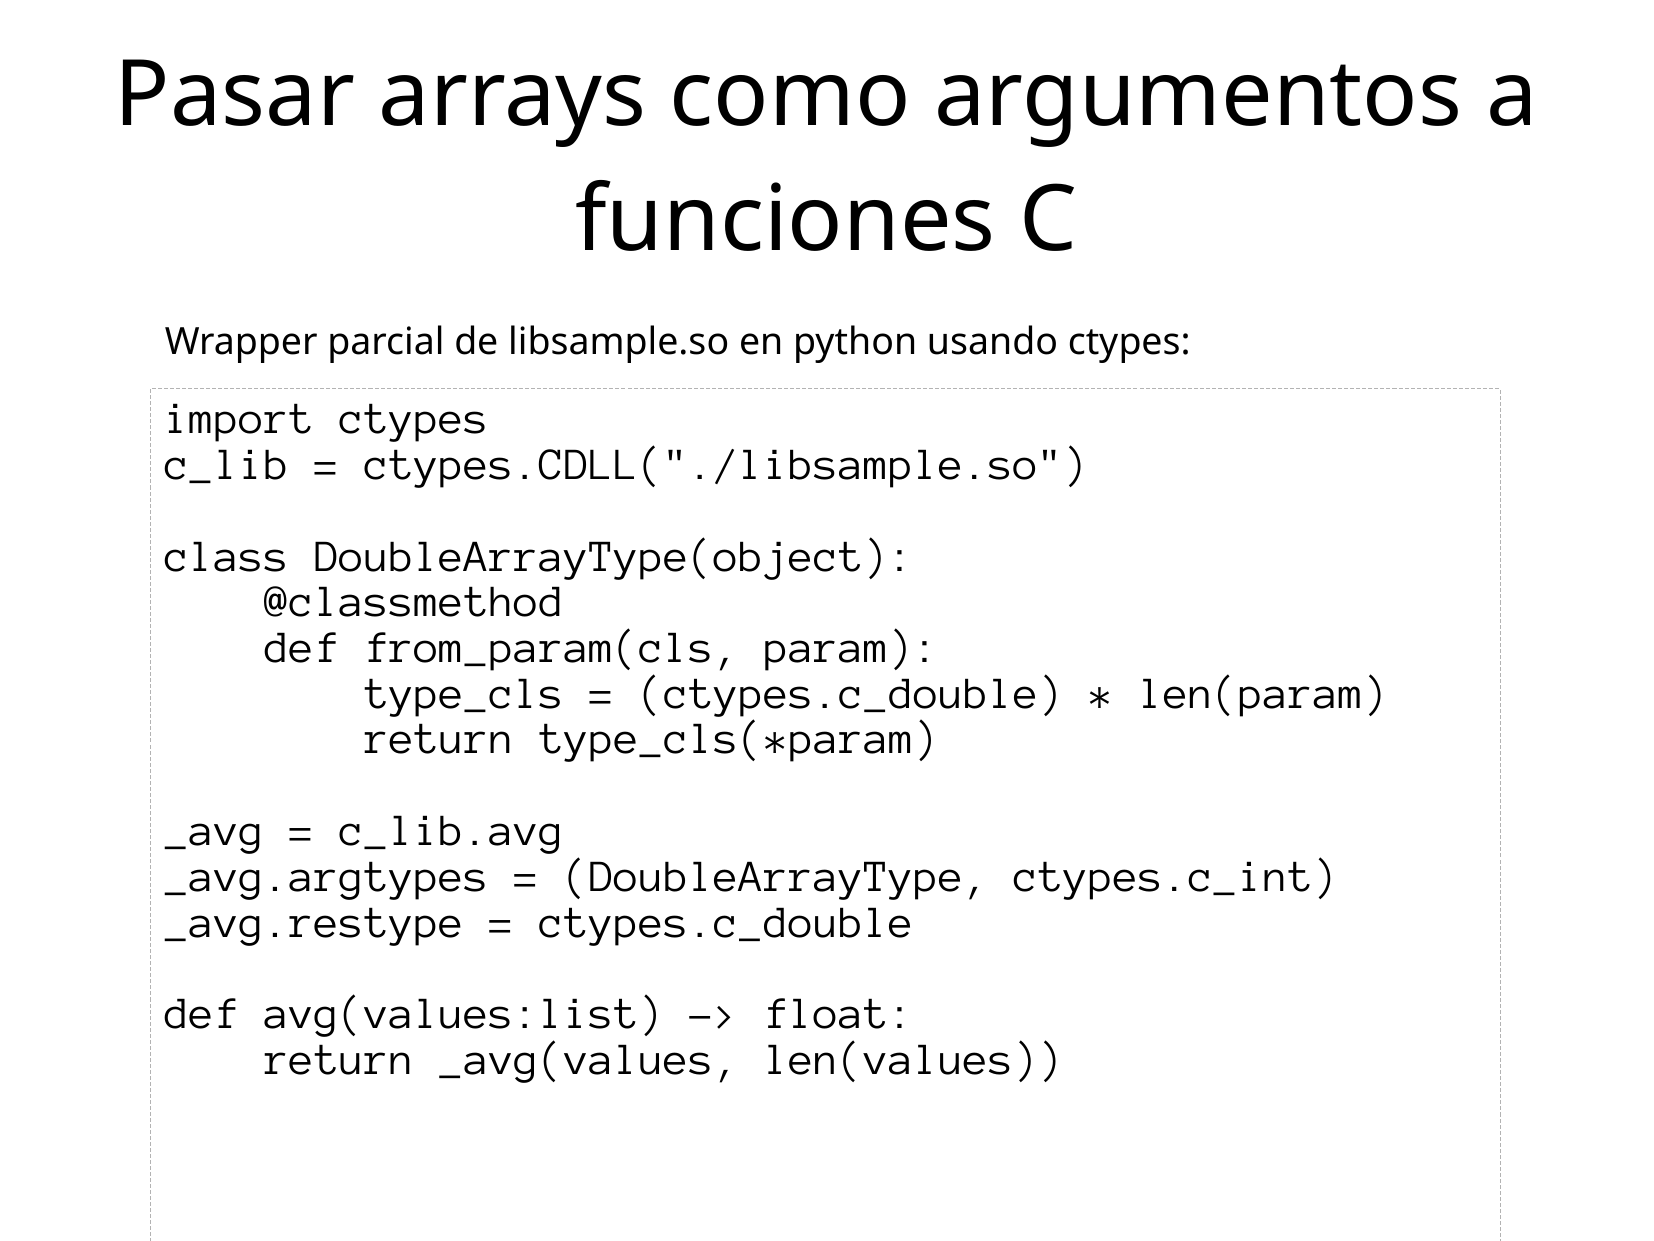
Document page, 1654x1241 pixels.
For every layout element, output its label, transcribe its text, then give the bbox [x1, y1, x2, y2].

text_box import ctypes c_lib = ctypes.CDLL("./libsample.so") class DoubleArrayType(object): @classmethod def from_param(cls, param): type_cls = (ctypes.c_double) * len(param) return type_cls(*param) _avg = c_lib.avg _avg.argtypes = (DoubleArrayType, ctypes.c_int) _avg.restype = ctypes.c_double def avg(values:list) -> float: return _avg(values, len(values)) [150, 388, 1501, 1091]
text_box Wrapper parcial de libsample.so en python usando ctypes: [150, 307, 1115, 367]
title Pasar arrays como argumentos a funciones C [82, 45, 1571, 261]
